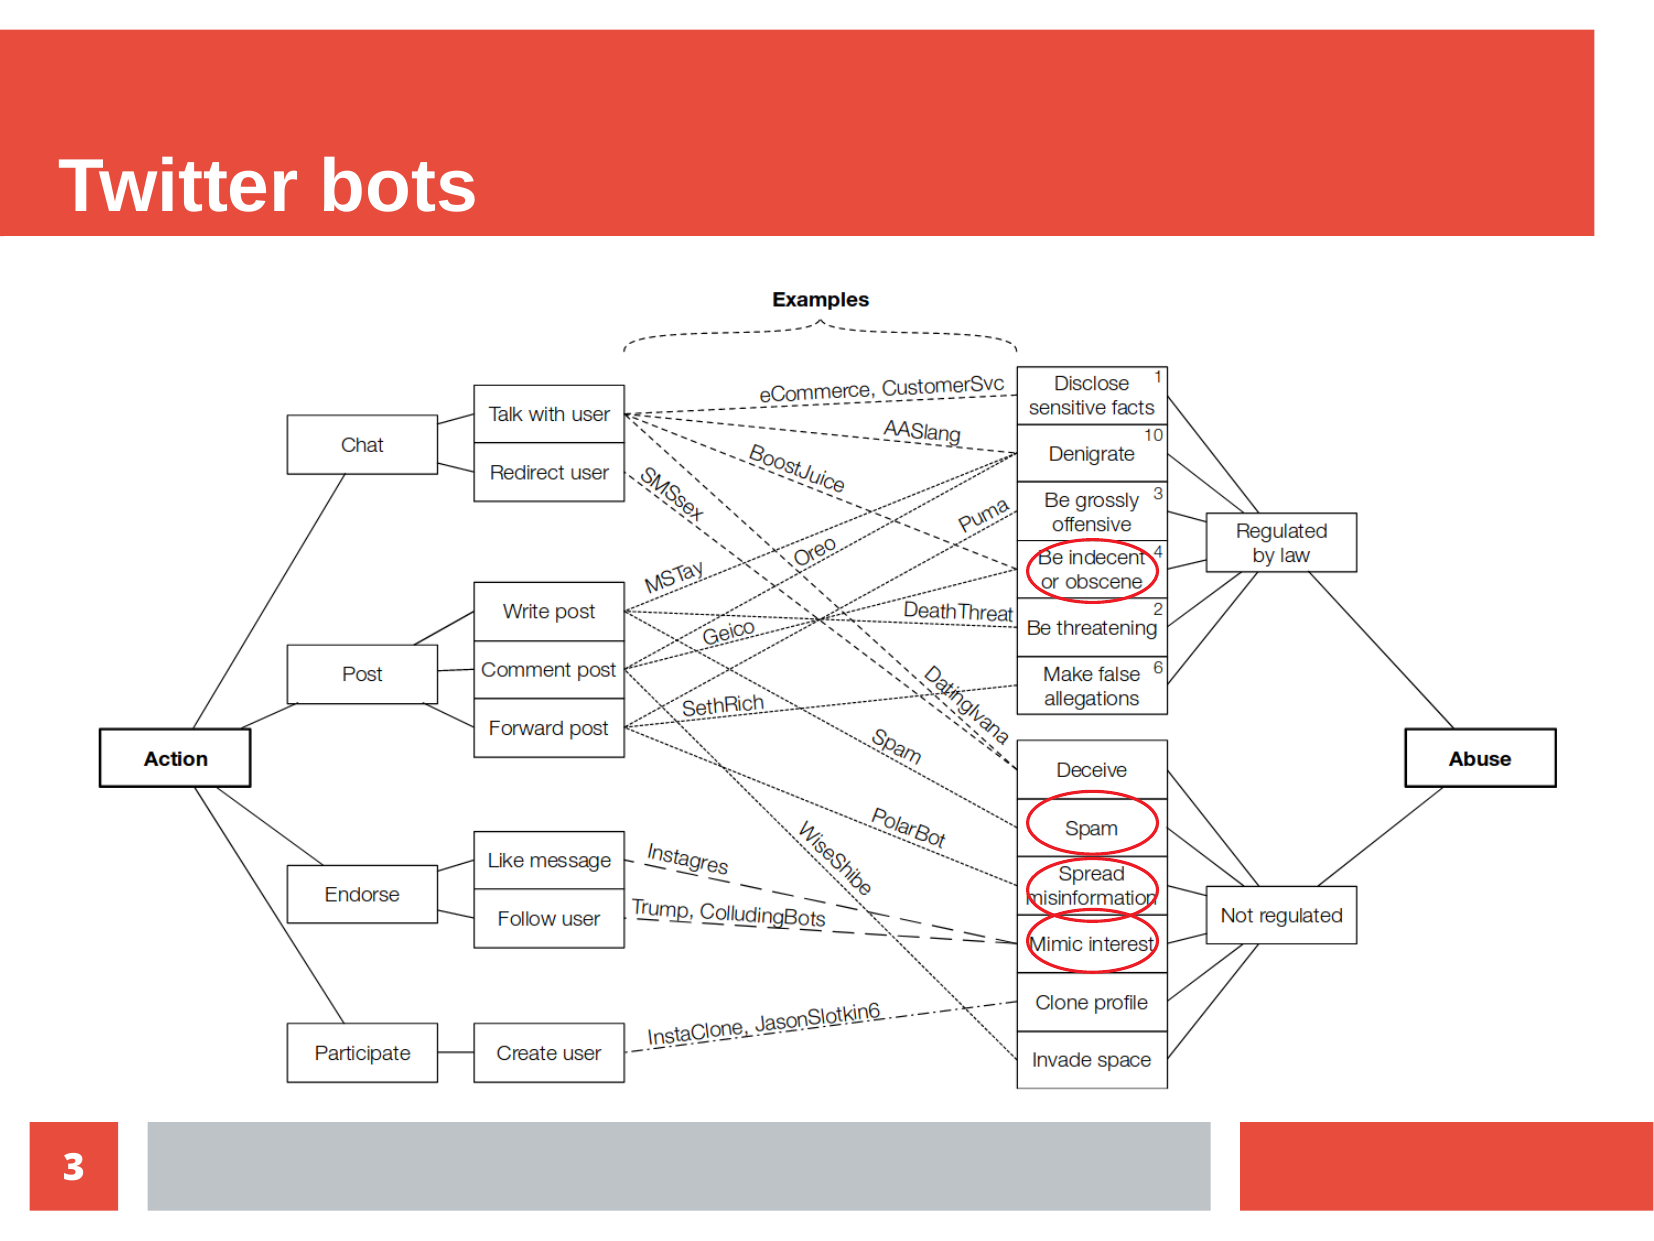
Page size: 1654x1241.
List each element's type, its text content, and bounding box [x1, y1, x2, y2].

picture [4, 236, 1654, 1102]
title Twitter bots [59, 59, 1595, 207]
